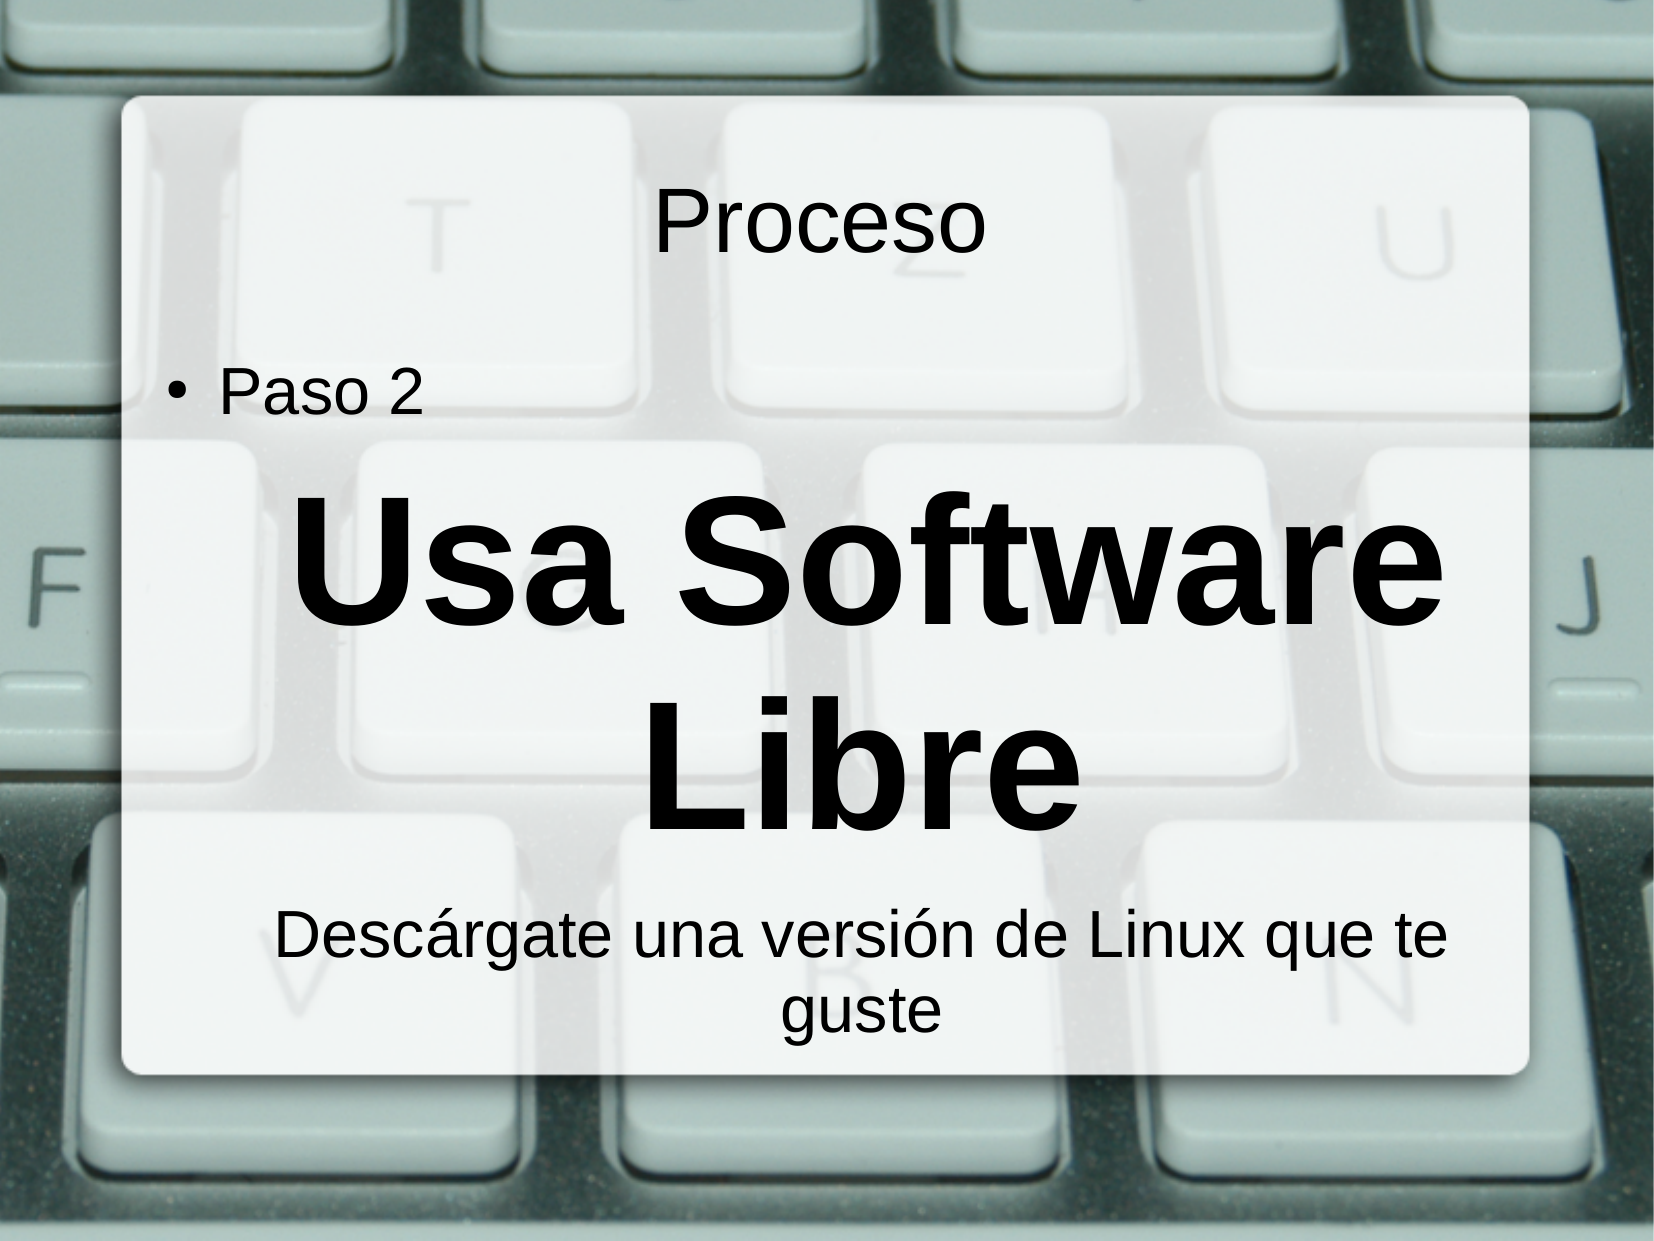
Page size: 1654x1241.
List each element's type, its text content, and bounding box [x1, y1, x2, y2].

title Proceso [135, 117, 1506, 325]
picture [0, 0, 1654, 1241]
list Paso 2 Usa Software Libre Descárgate una versión de Linux que te guste [147, 354, 1506, 1241]
